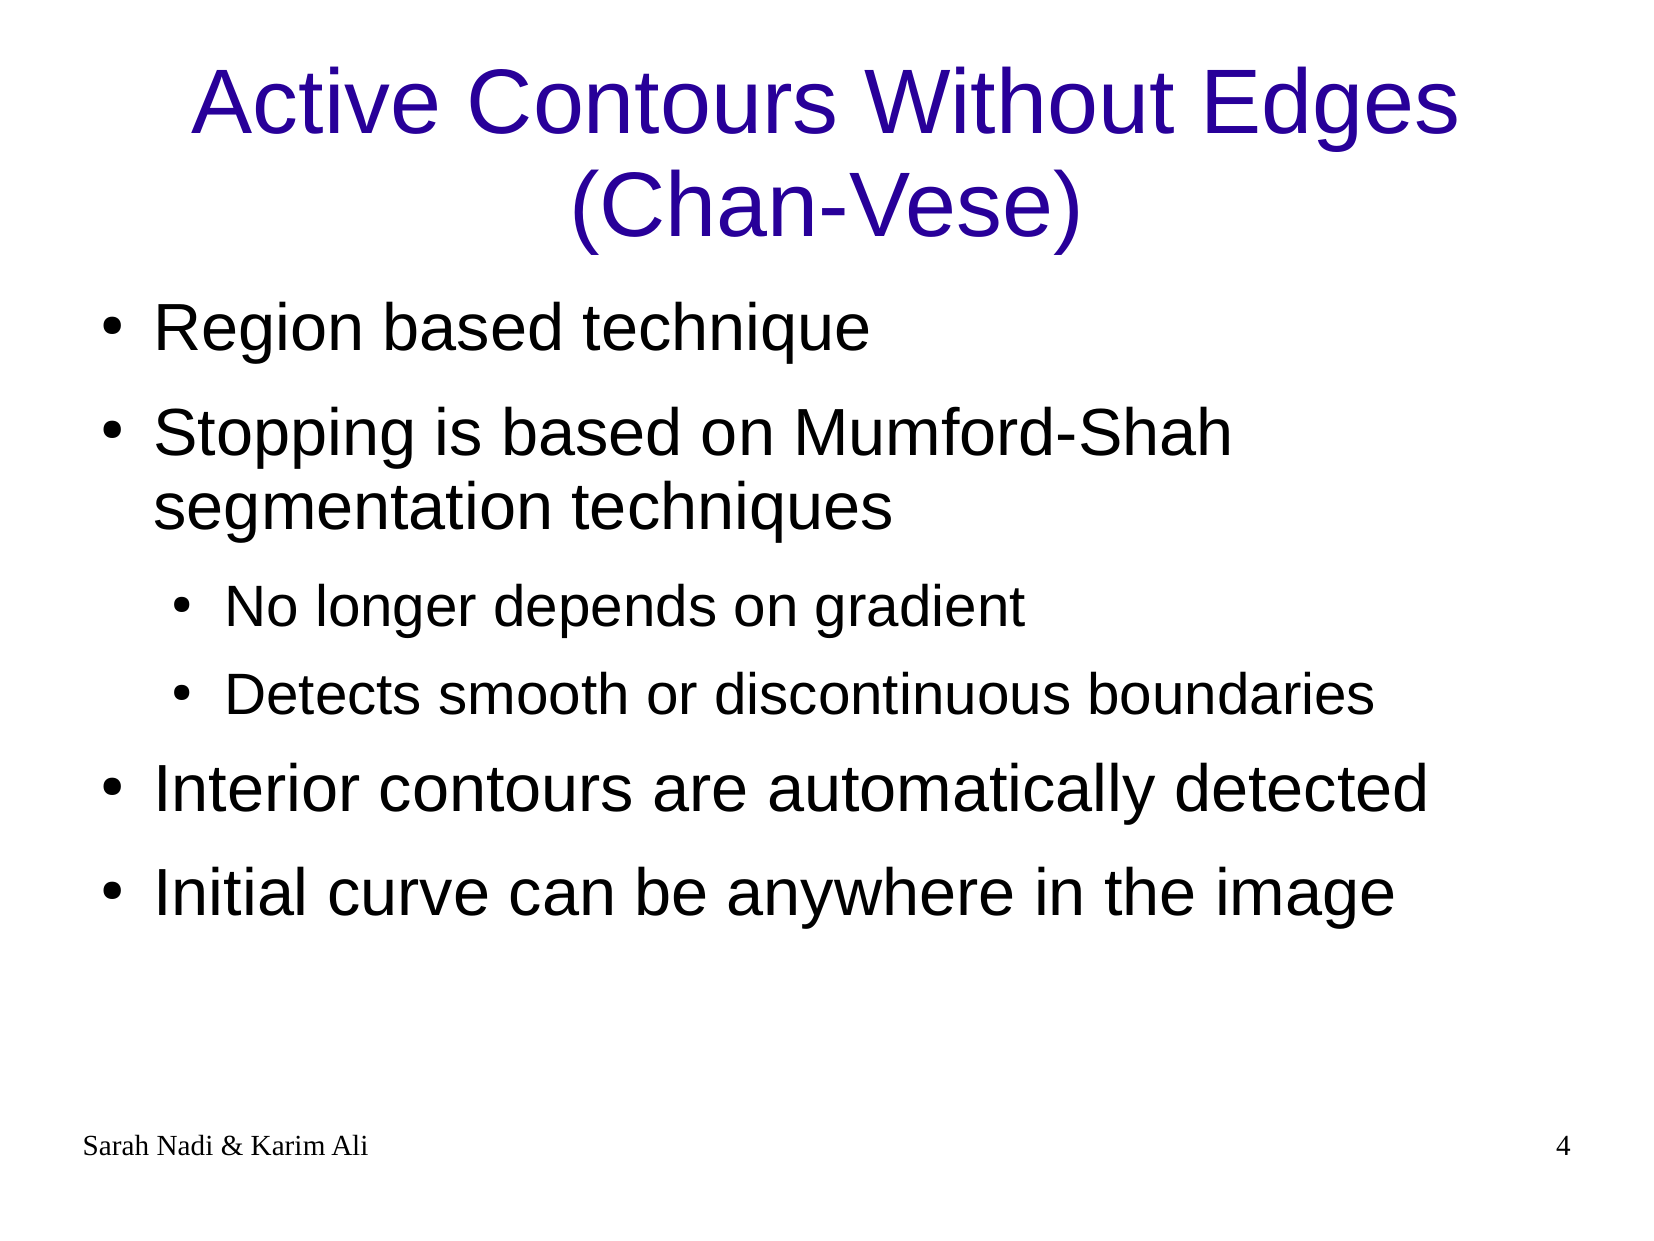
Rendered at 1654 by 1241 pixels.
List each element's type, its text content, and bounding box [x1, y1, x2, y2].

list Region based technique Stopping is based on Mumford-Shah segmentation techniques No longer depends on gradient Detects smooth or discontinuous boundaries Interior contours are automatically detected Initial curve can be anywhere in the image [82, 290, 1571, 1109]
title Active Contours Without Edges (Chan-Vese) [82, 50, 1571, 256]
